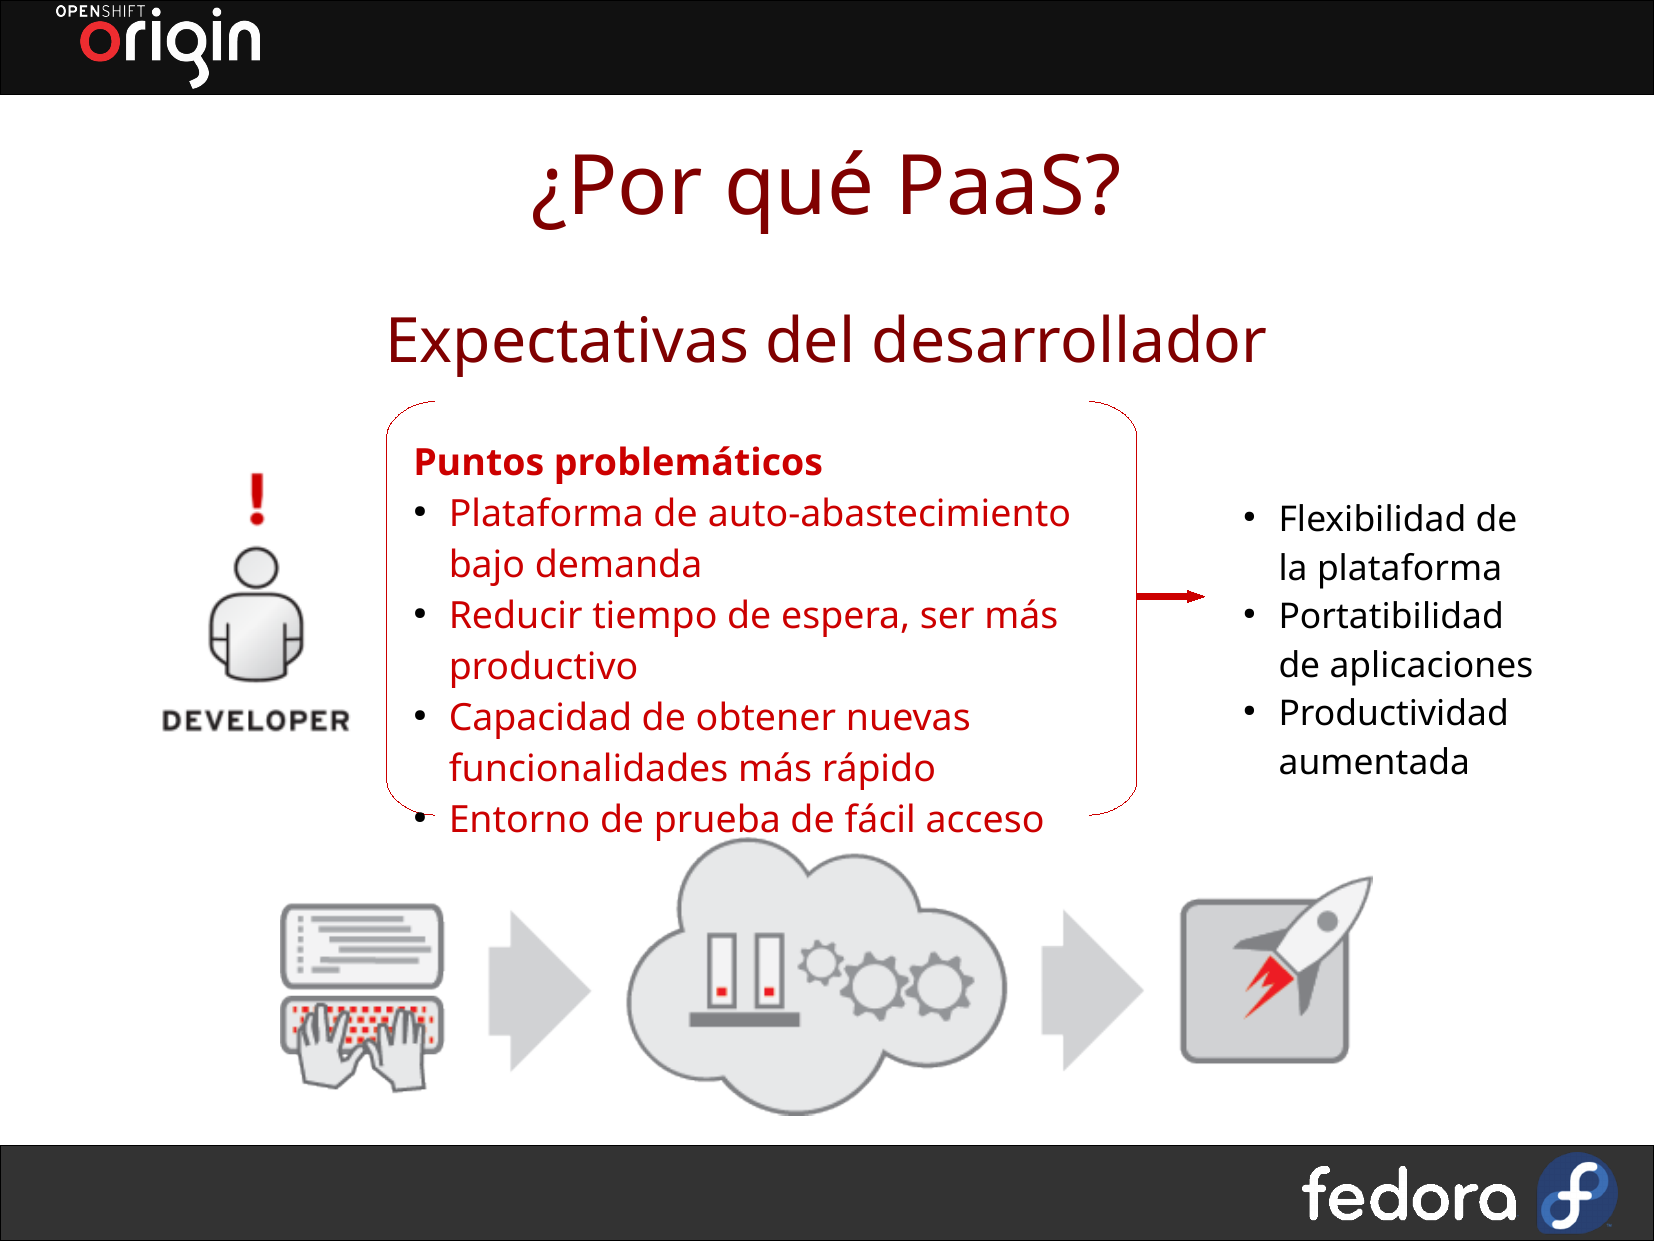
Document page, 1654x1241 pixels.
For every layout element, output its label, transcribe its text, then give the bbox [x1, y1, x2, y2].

picture [56, 5, 260, 89]
picture [1299, 1151, 1619, 1235]
subtitle Expectativas del desarrollador [82, 296, 1571, 1099]
title ¿Por qué PaaS? [82, 78, 1571, 287]
picture [145, 461, 380, 757]
text_box [1136, 590, 1205, 603]
text_box Puntos problemáticos Plataforma de auto-abastecimiento bajo demanda Reducir tiempo de espera, ser más productivo Capacidad de obtener nuevas funcionalidades más rápido Entorno de prueba de fácil acceso [398, 428, 1149, 792]
picture [280, 837, 1373, 1116]
text_box Flexibilidad de la plataforma Portatibilidad de aplicaciones Productividad aumentada [1228, 486, 1560, 749]
